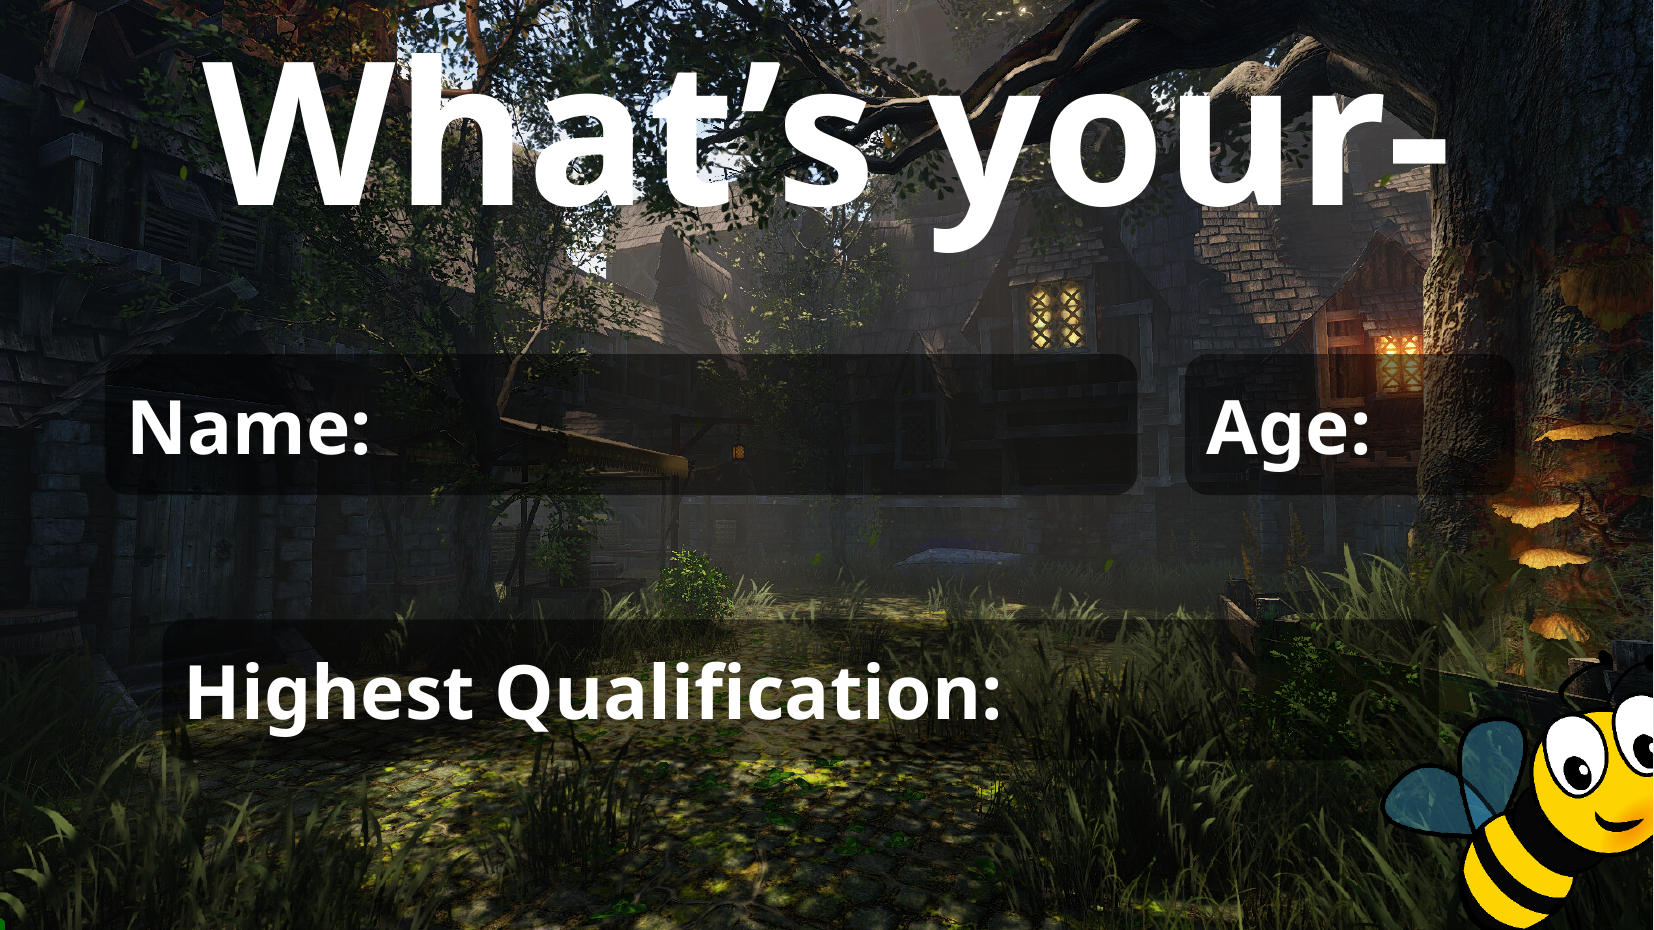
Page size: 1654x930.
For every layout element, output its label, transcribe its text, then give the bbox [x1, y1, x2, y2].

text_box Age: [1184, 354, 1516, 496]
text_box Name: [104, 354, 1138, 496]
picture [0, 0, 1654, 930]
text_box Highest Qualification: [162, 619, 1439, 761]
text_box What’s your- [115, 20, 1540, 257]
